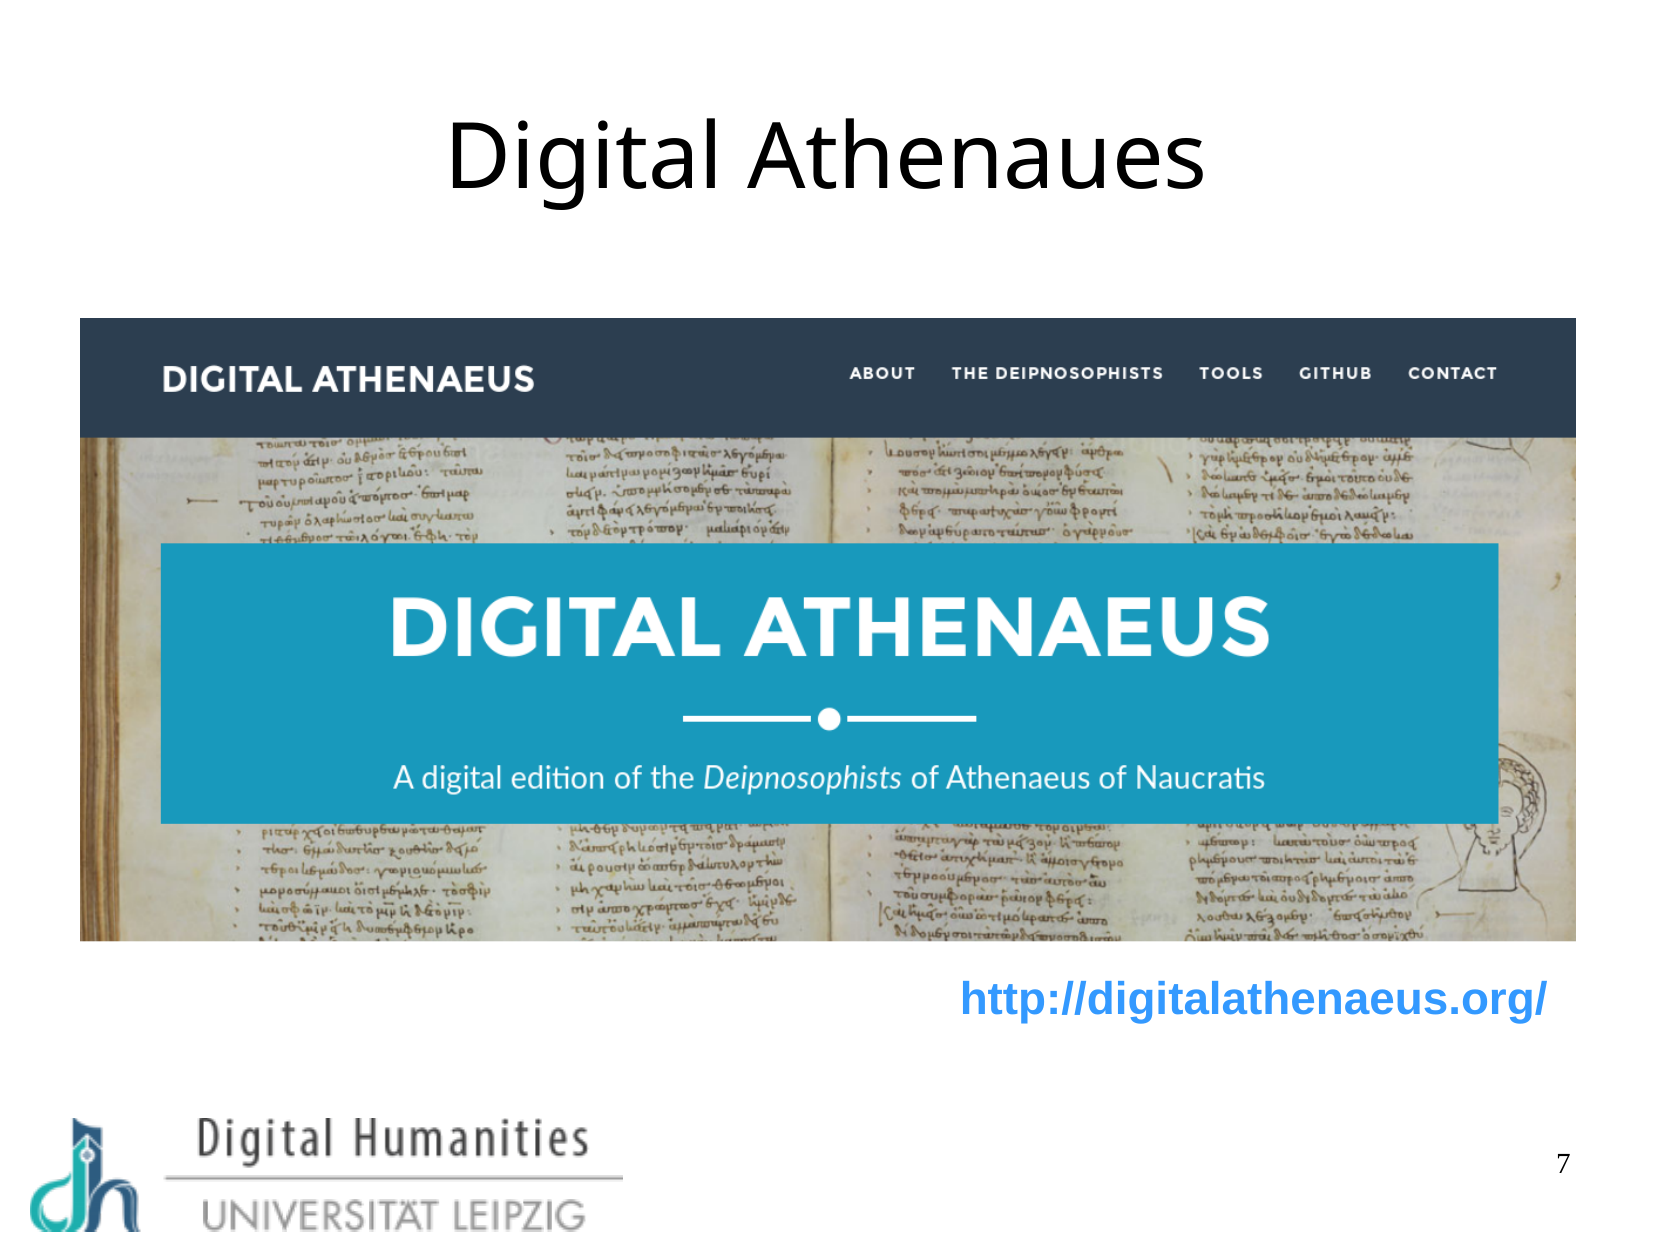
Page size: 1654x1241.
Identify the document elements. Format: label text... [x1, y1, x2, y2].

title Digital Athenaues [82, 49, 1571, 257]
text_box http://digitalathenaeus.org/ [945, 966, 1566, 1084]
picture [80, 318, 1576, 1021]
picture [30, 1118, 623, 1232]
